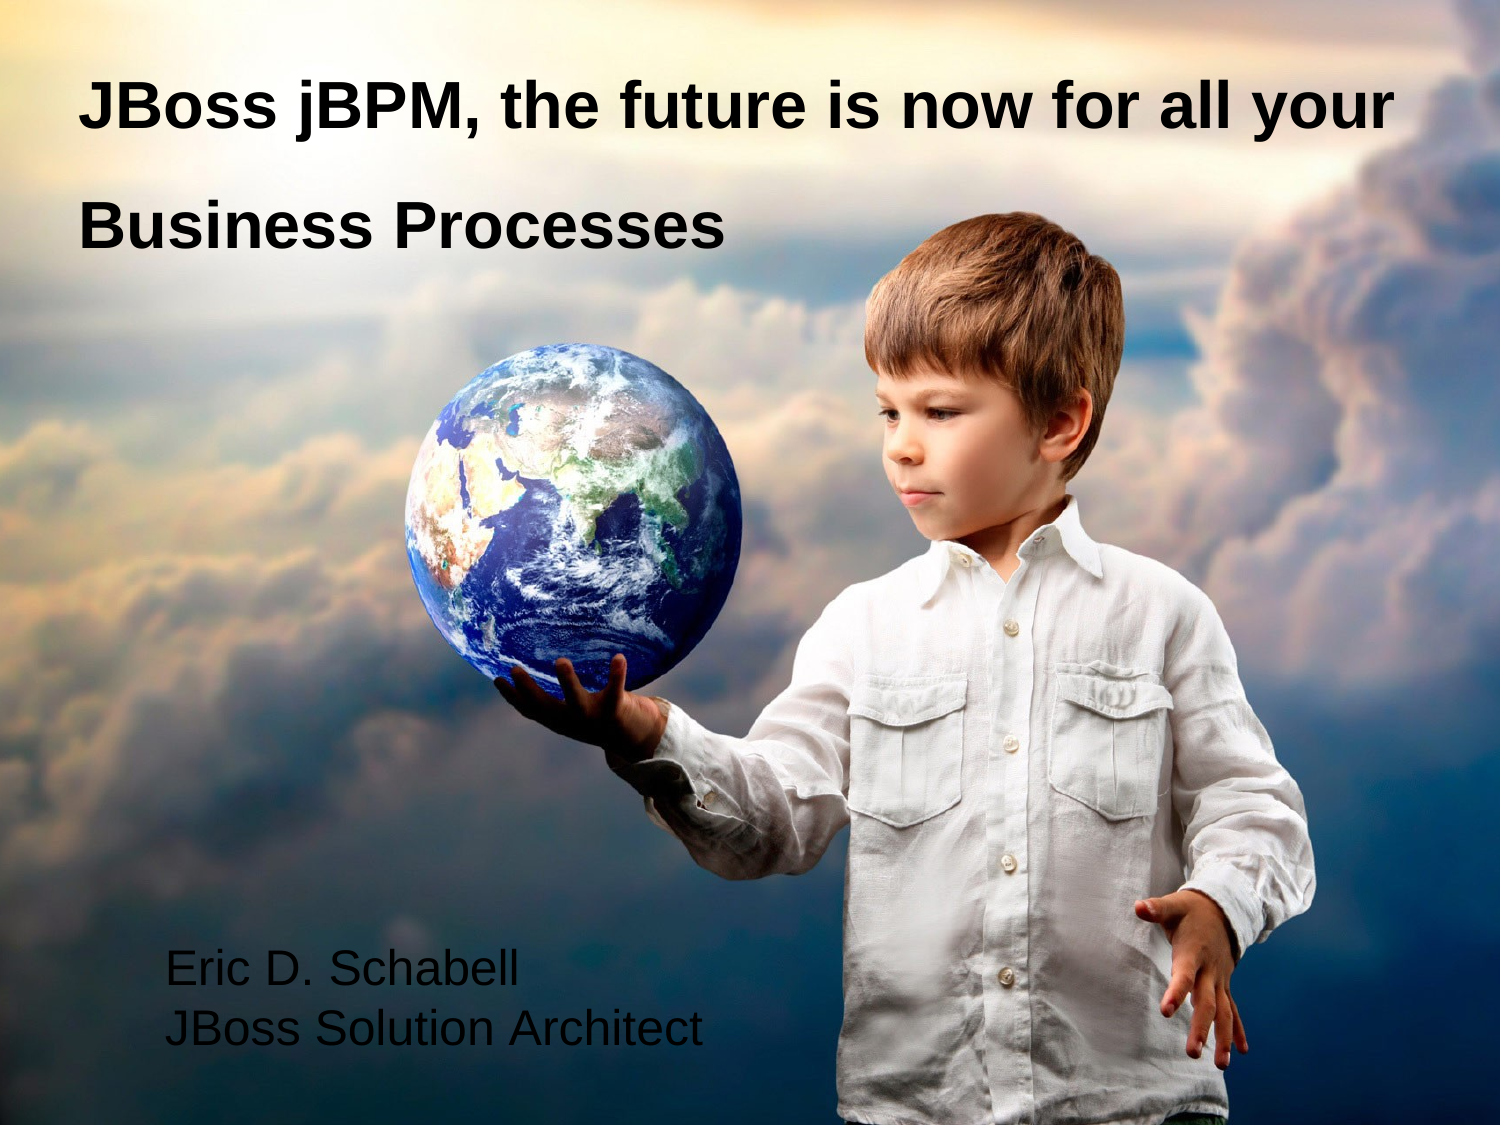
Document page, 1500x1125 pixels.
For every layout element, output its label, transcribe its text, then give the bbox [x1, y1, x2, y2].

text_box JBoss jBPM, the future is now for all your Business Processes [64, 14, 1500, 270]
picture [0, 0, 1500, 1125]
text_box Eric D. Schabell JBoss Solution Architect [150, 927, 719, 1123]
picture [728, 1027, 740, 1033]
